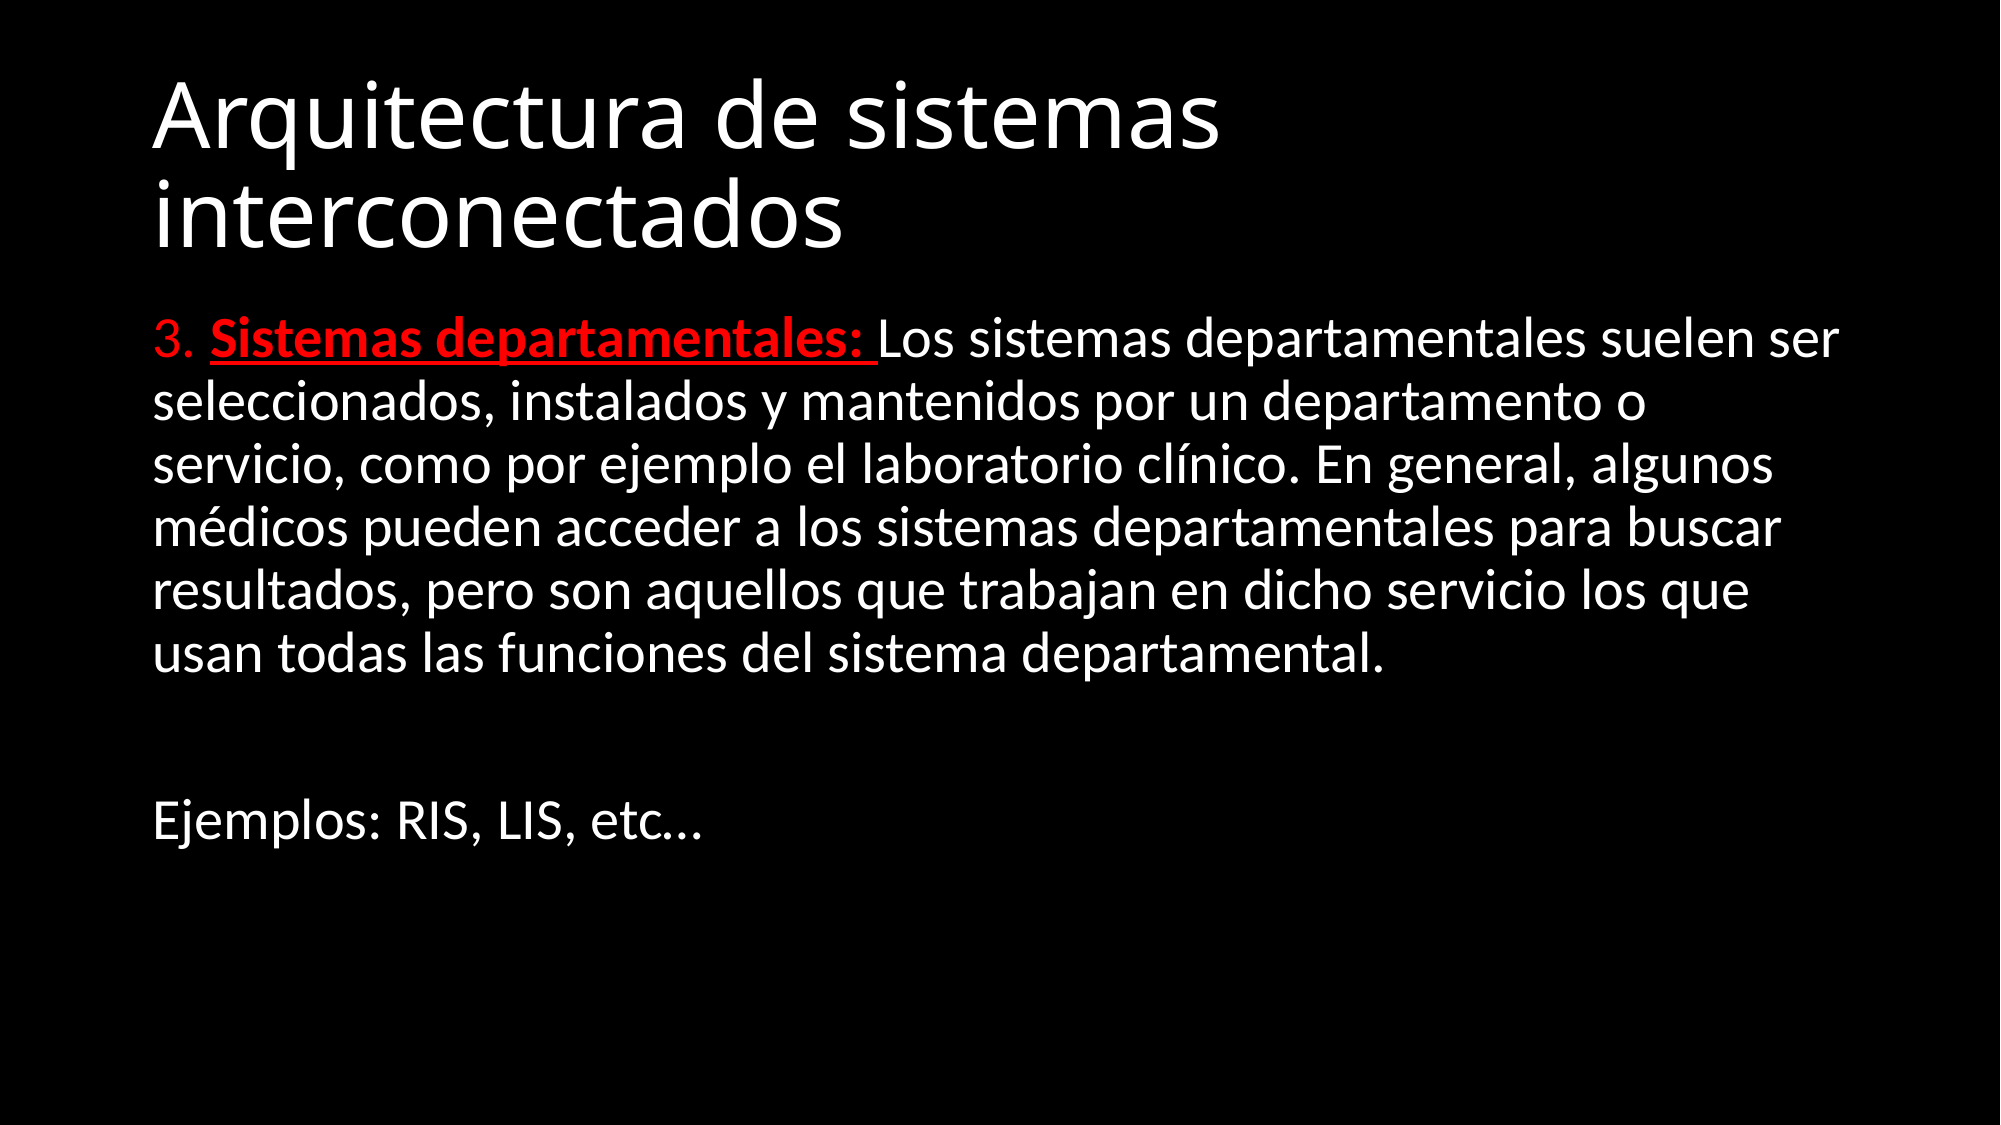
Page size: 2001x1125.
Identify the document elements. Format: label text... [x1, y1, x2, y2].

list 3. Sistemas departamentales: Los sistemas departamentales suelen ser seleccionados, instalados y mantenidos por un departamento o servicio, como por ejemplo el laboratorio clínico. En general, algunos médicos pueden acceder a los sistemas departamentales para buscar resultados, pero son aquellos que trabajan en dicho servicio los que usan todas las funciones del sistema departamental. Ejemplos: RIS, LIS, etc… [137, 299, 1863, 1014]
title Arquitectura de sistemas interconectados [137, 59, 1863, 278]
